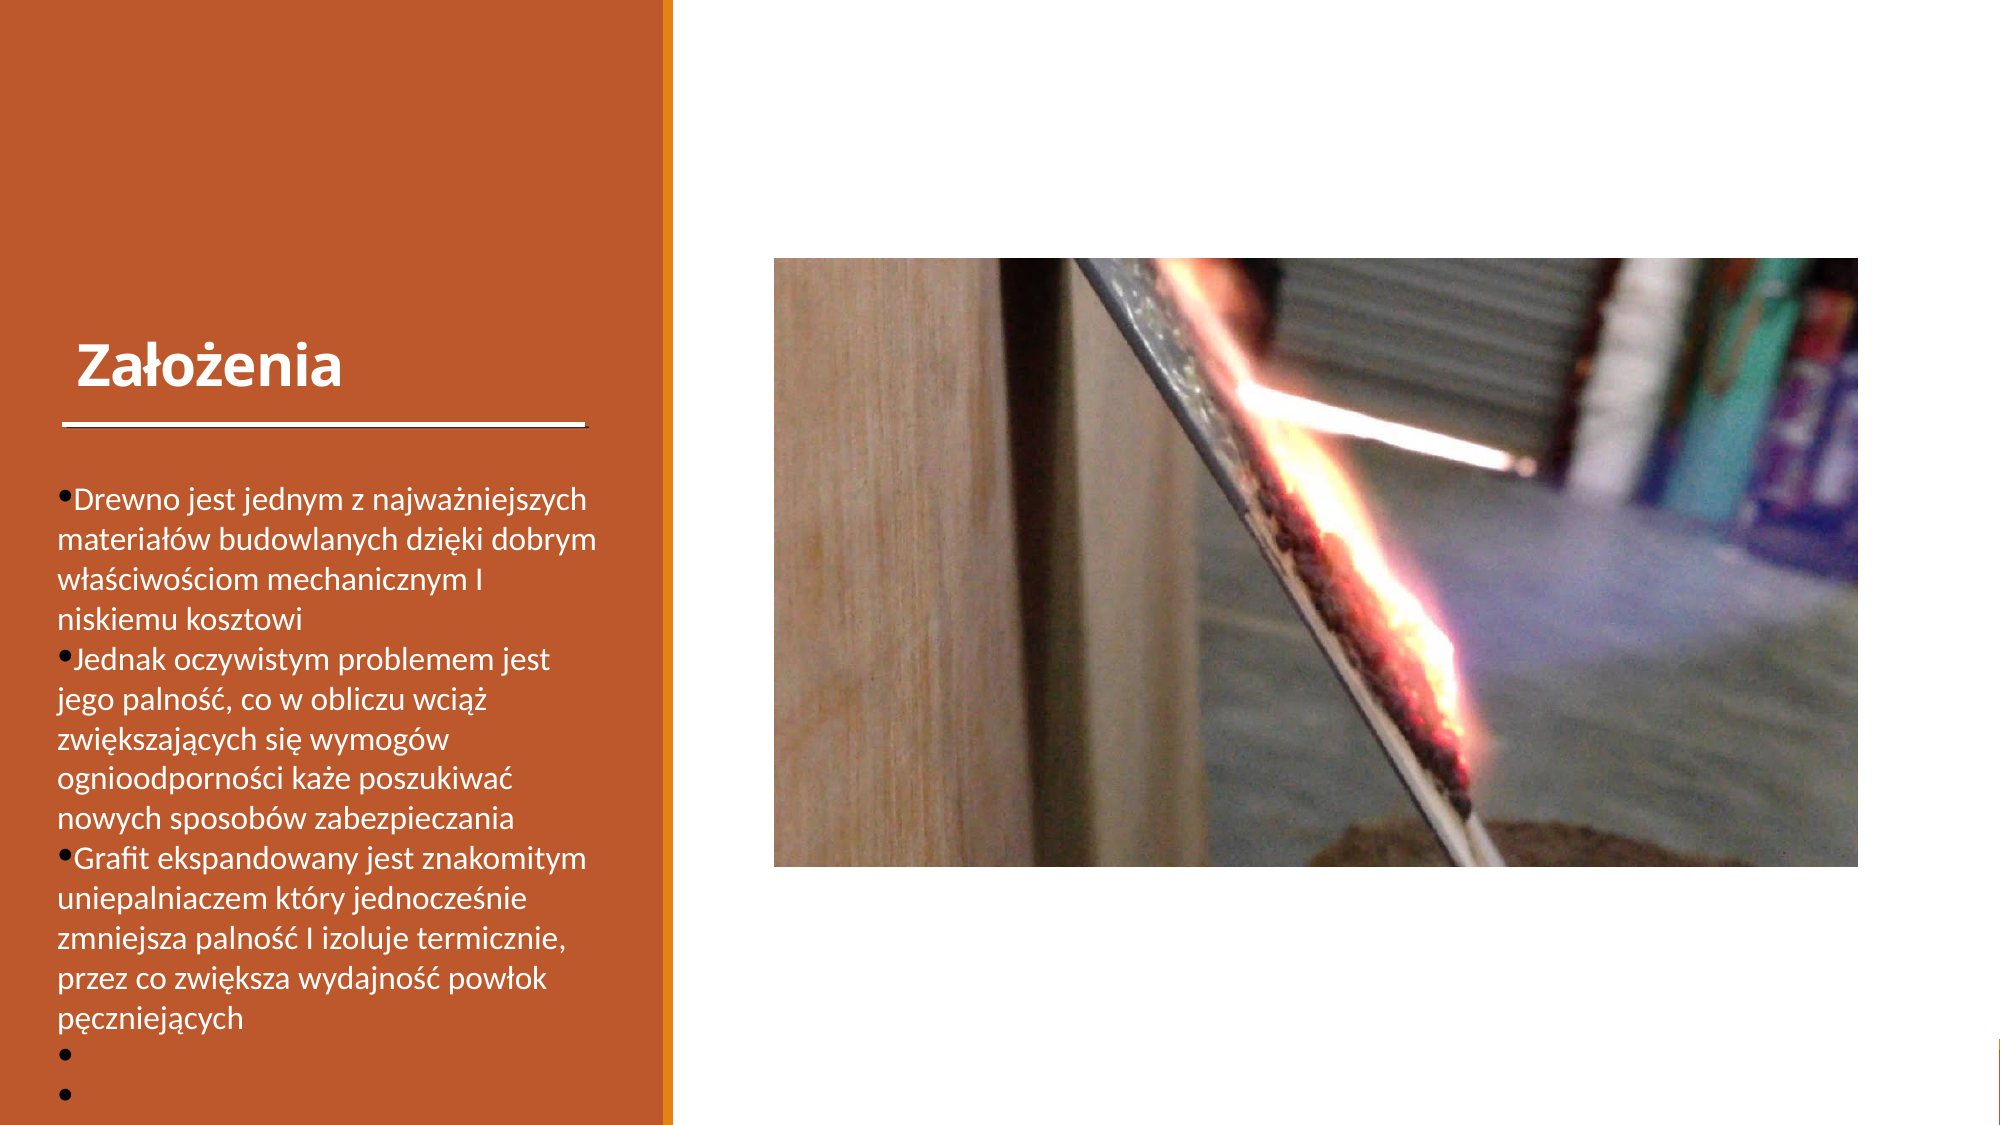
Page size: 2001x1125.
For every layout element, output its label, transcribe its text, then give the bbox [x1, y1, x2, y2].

text_box [0, 0, 2000, 1125]
title Założenia [62, 60, 624, 406]
text_box Drewno jest jednym z najważniejszych materiałów budowlanych dzięki dobrym właściwościom mechanicznym I niskiemu kosztowi Jednak oczywistym problemem jest jego palność, co w obliczu wciąż zwiększających się wymogów ognioodporności każe poszukiwać nowych sposobów zabezpieczania Grafit ekspandowany jest znakomitym uniepalniaczem który jednocześnie zmniejsza palność I izoluje termicznie, przez co zwiększa wydajność powłok pęczniejących [42, 469, 624, 1125]
picture [774, 258, 1858, 867]
